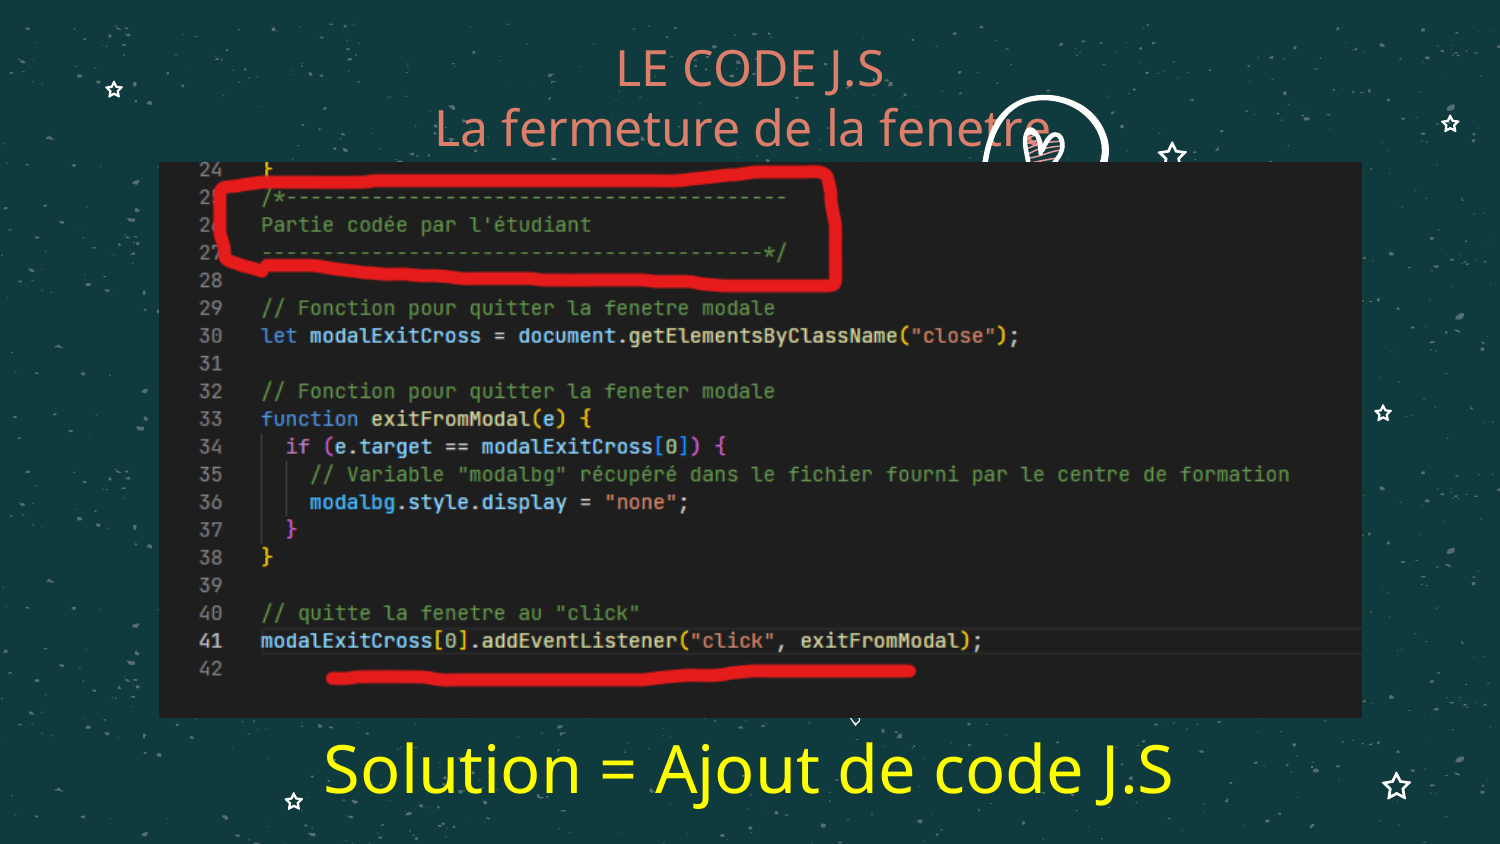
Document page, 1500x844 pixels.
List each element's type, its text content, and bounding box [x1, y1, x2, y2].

picture [159, 162, 1362, 719]
text_box Solution = Ajout de code J.S [0, 726, 1500, 787]
title LE CODE J.S La fermeture de la fenetre [232, 35, 1268, 96]
text_box [982, 94, 1109, 162]
text_box [850, 719, 861, 726]
text_box [1022, 127, 1065, 162]
